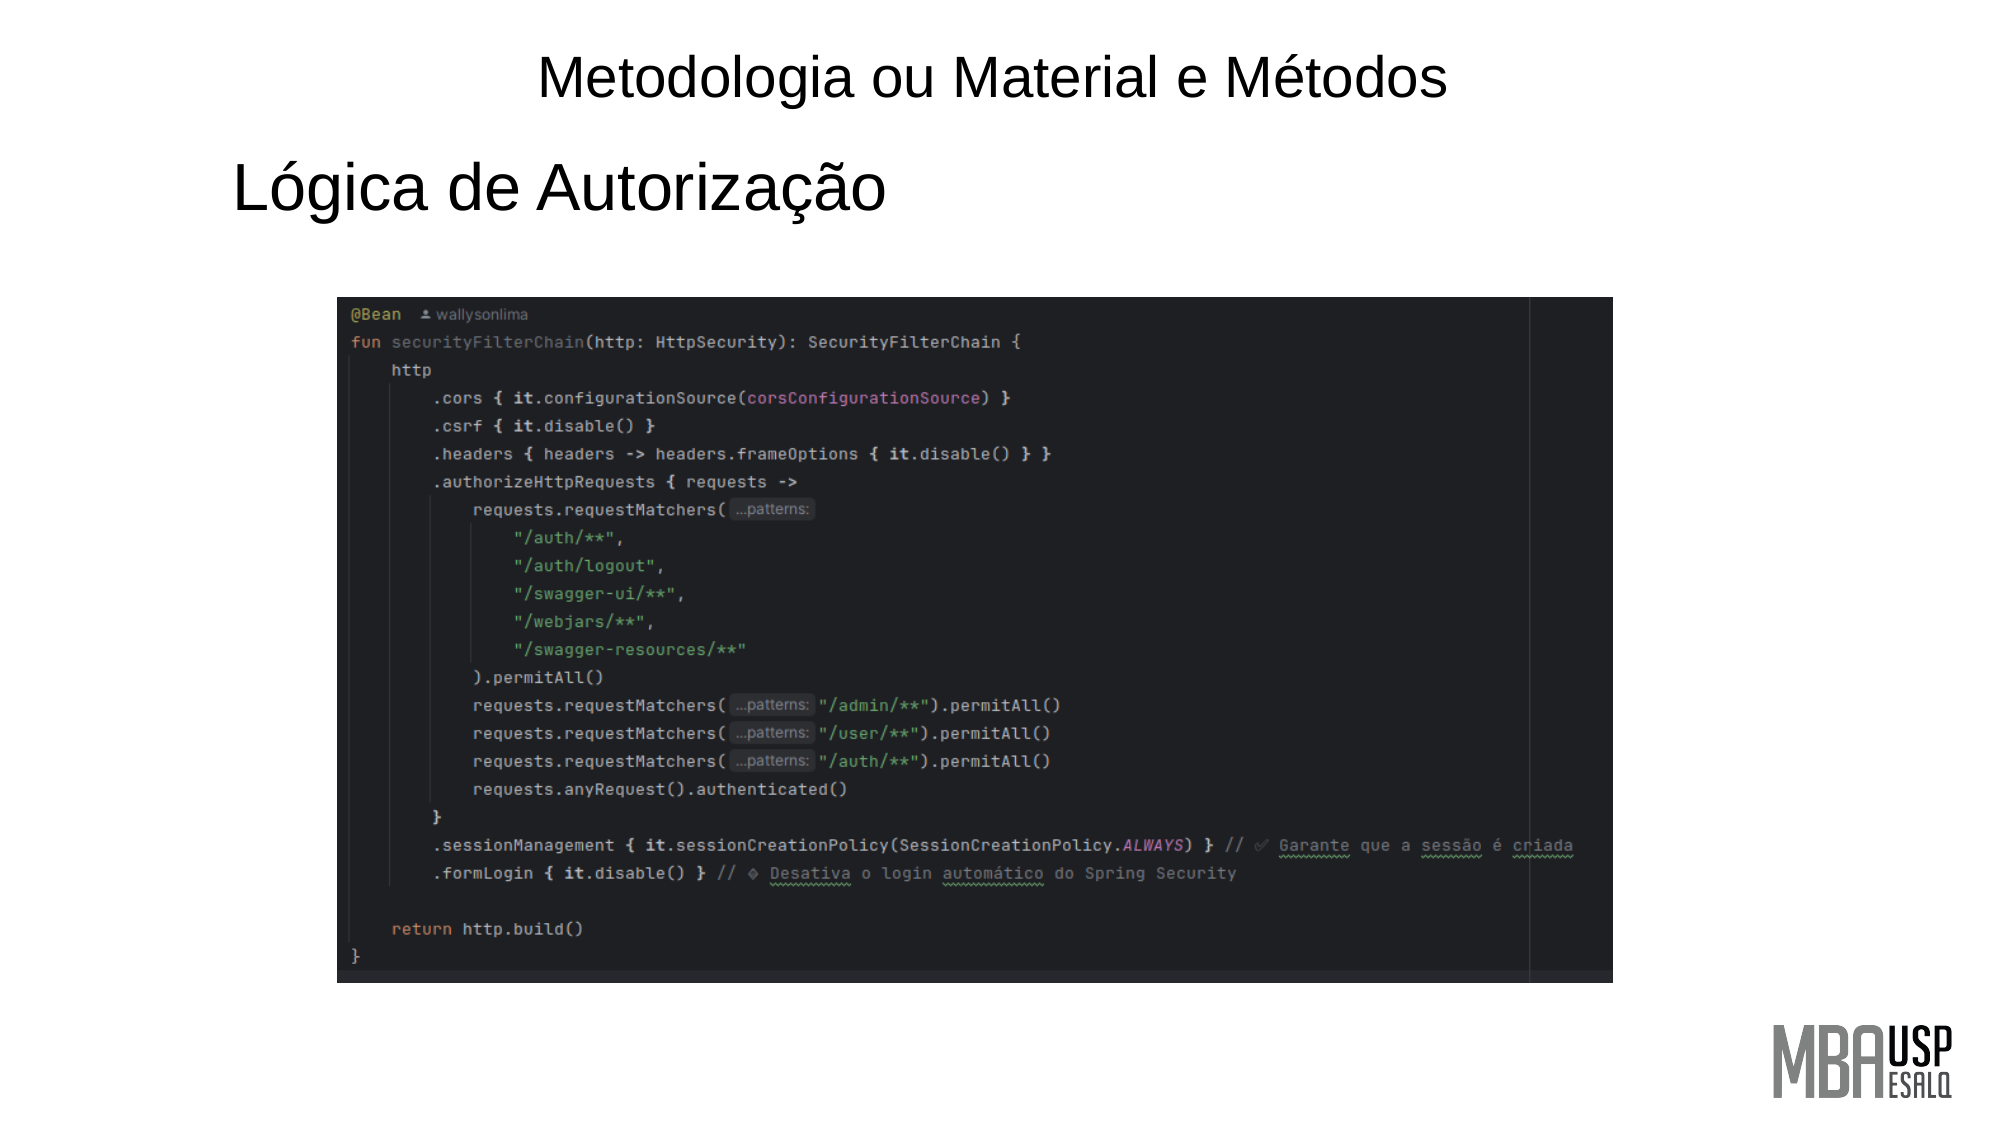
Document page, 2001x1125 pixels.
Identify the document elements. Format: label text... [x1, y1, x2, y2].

picture [1765, 1021, 1960, 1102]
text_box Metodologia ou Material e Métodos [37, 37, 1951, 118]
picture [337, 297, 1613, 983]
text_box Lógica de Autorização [82, 150, 1951, 976]
